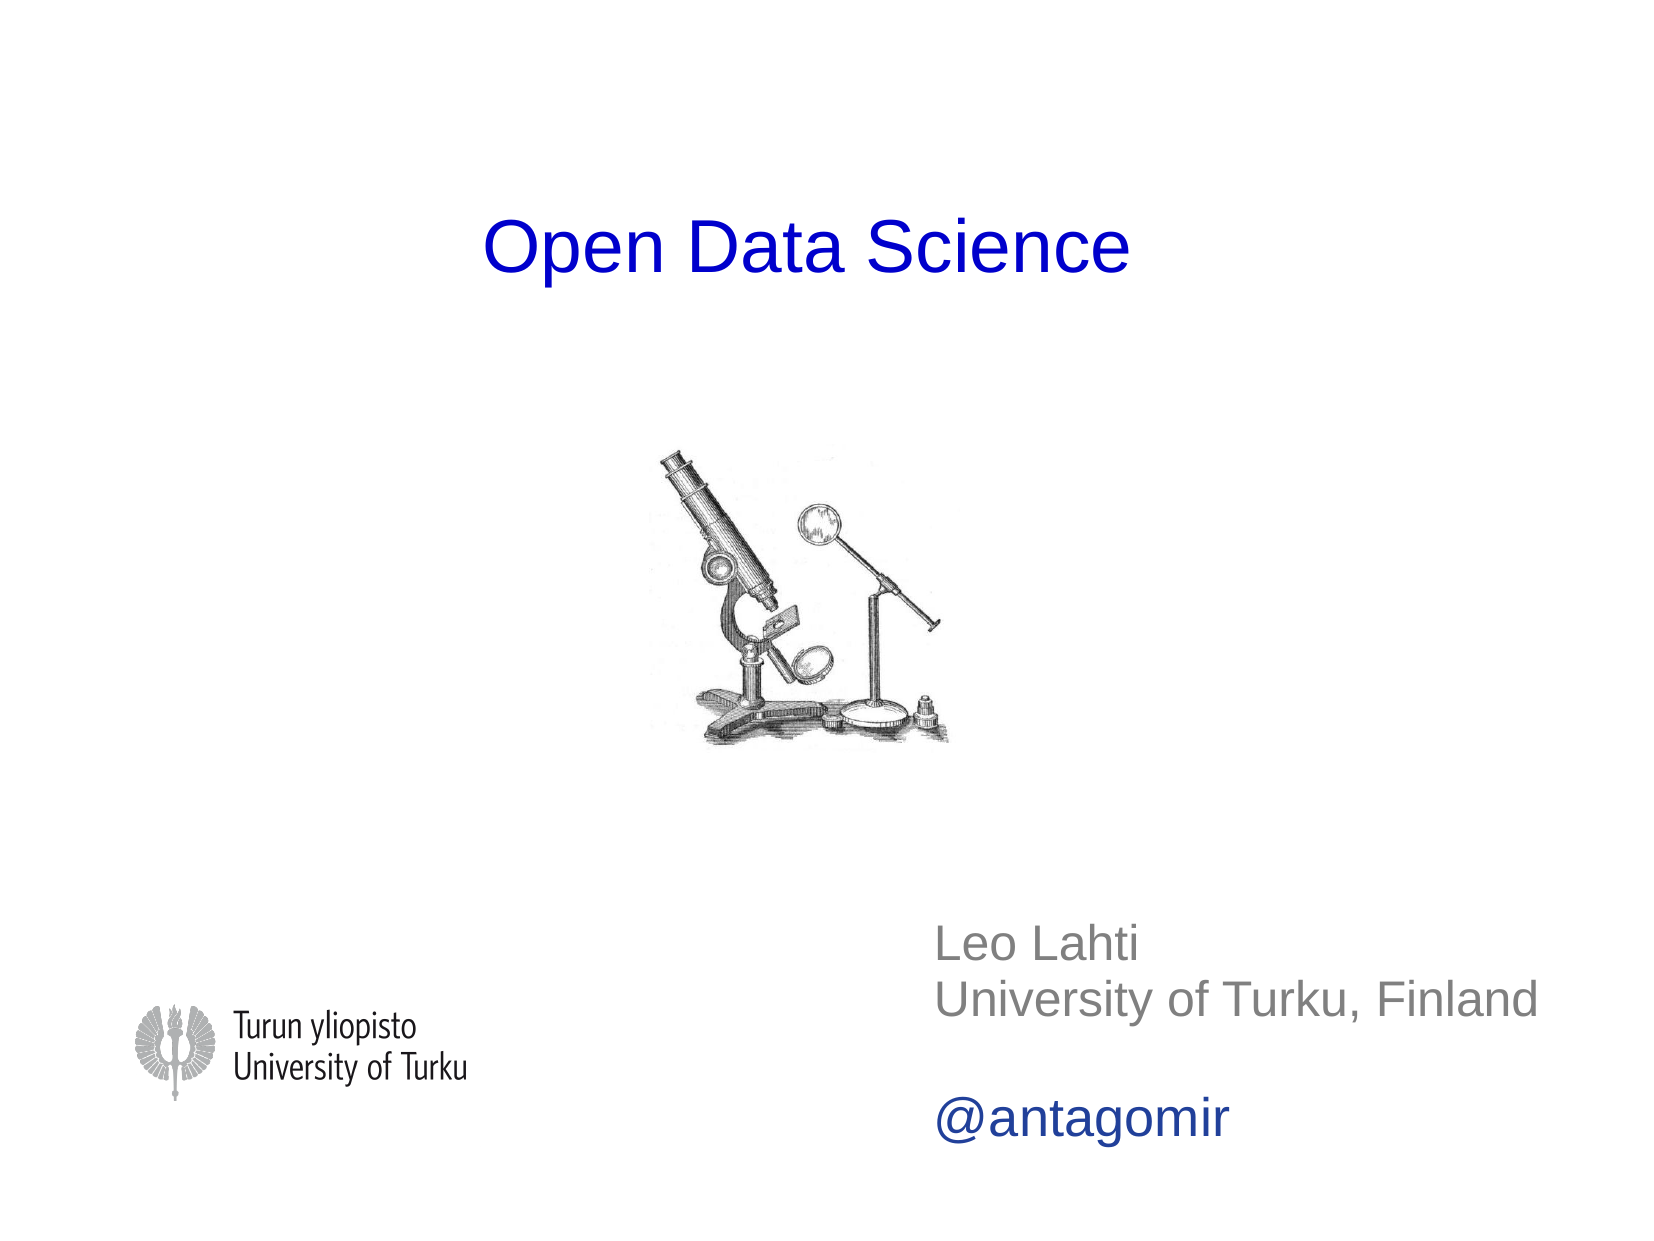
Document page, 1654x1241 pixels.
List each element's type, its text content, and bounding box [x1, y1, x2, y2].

title Open Data Science [482, 179, 1171, 315]
picture [649, 438, 960, 753]
subtitle Leo Lahti University of Turku, Finland @antagomir [933, 915, 1579, 1148]
picture [120, 1004, 487, 1156]
